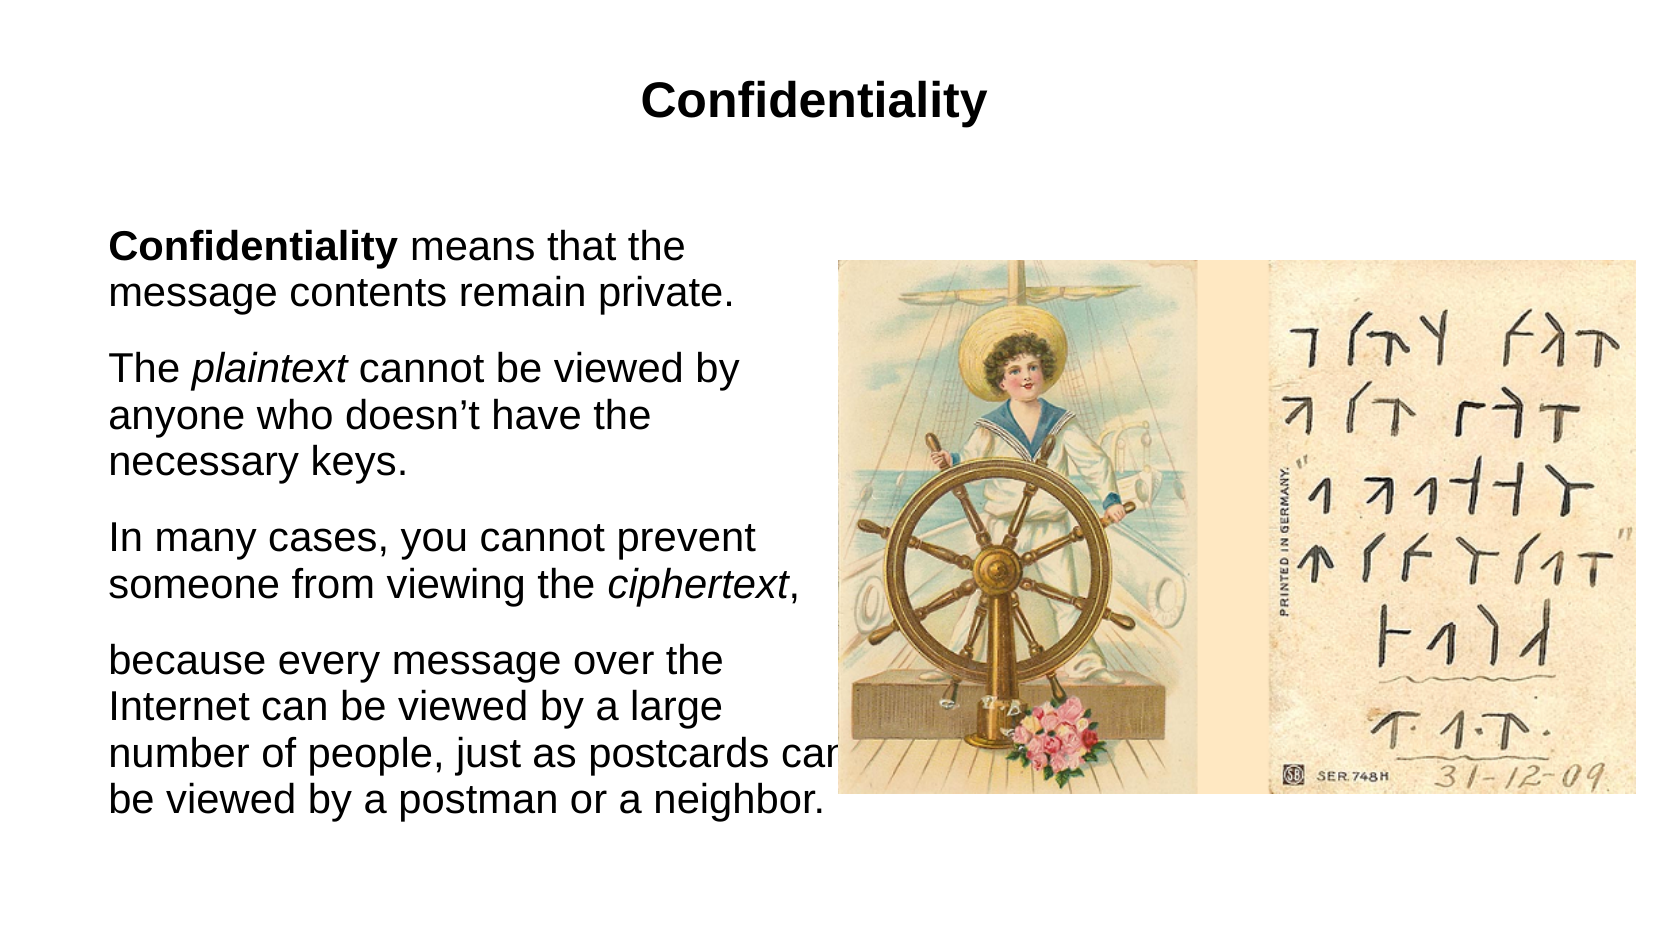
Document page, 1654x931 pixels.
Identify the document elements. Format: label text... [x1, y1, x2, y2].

list Confidentiality means that the message contents remain private. The plaintext cannot be viewed by anyone who doesn’t have the necessary keys. In many cases, you cannot prevent someone from viewing the ciphertext, because every message over the Internet can be viewed by a large number of people, just as postcards can be viewed by a postman or a neighbor. [108, 222, 850, 862]
picture [838, 260, 1636, 794]
title Confidentiality [108, 42, 1521, 158]
